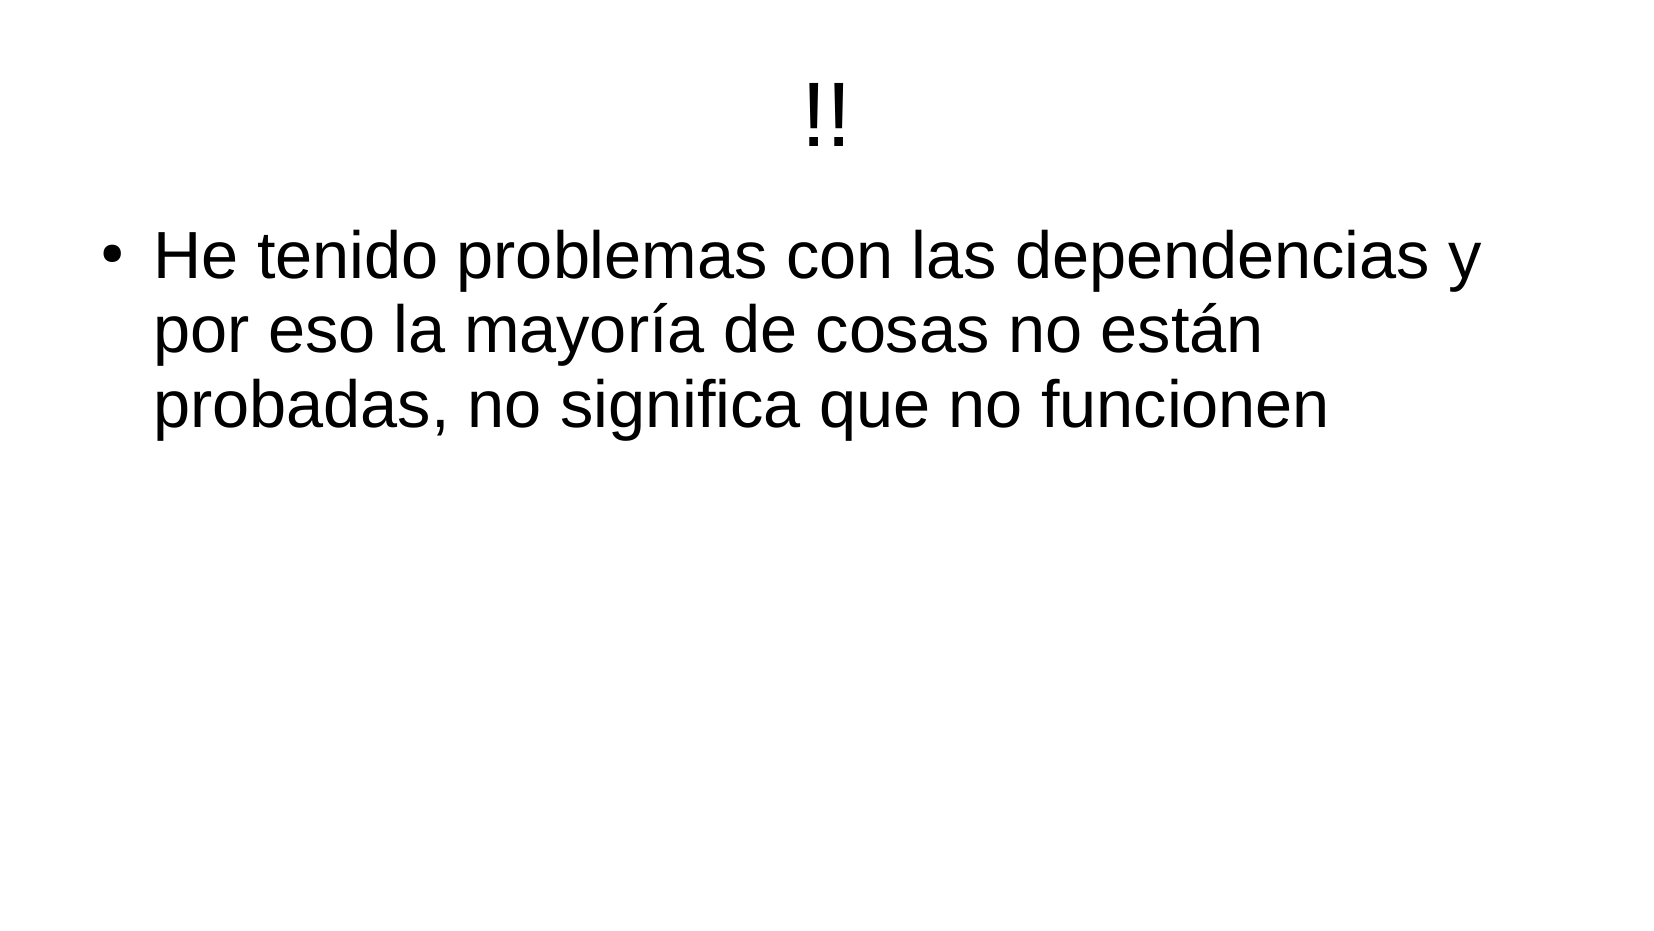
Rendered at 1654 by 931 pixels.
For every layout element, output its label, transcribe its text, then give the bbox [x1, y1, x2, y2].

title !! [82, 37, 1571, 193]
list He tenido problemas con las dependencias y por eso la mayoría de cosas no están probadas, no significa que no funcionen [82, 217, 1571, 758]
